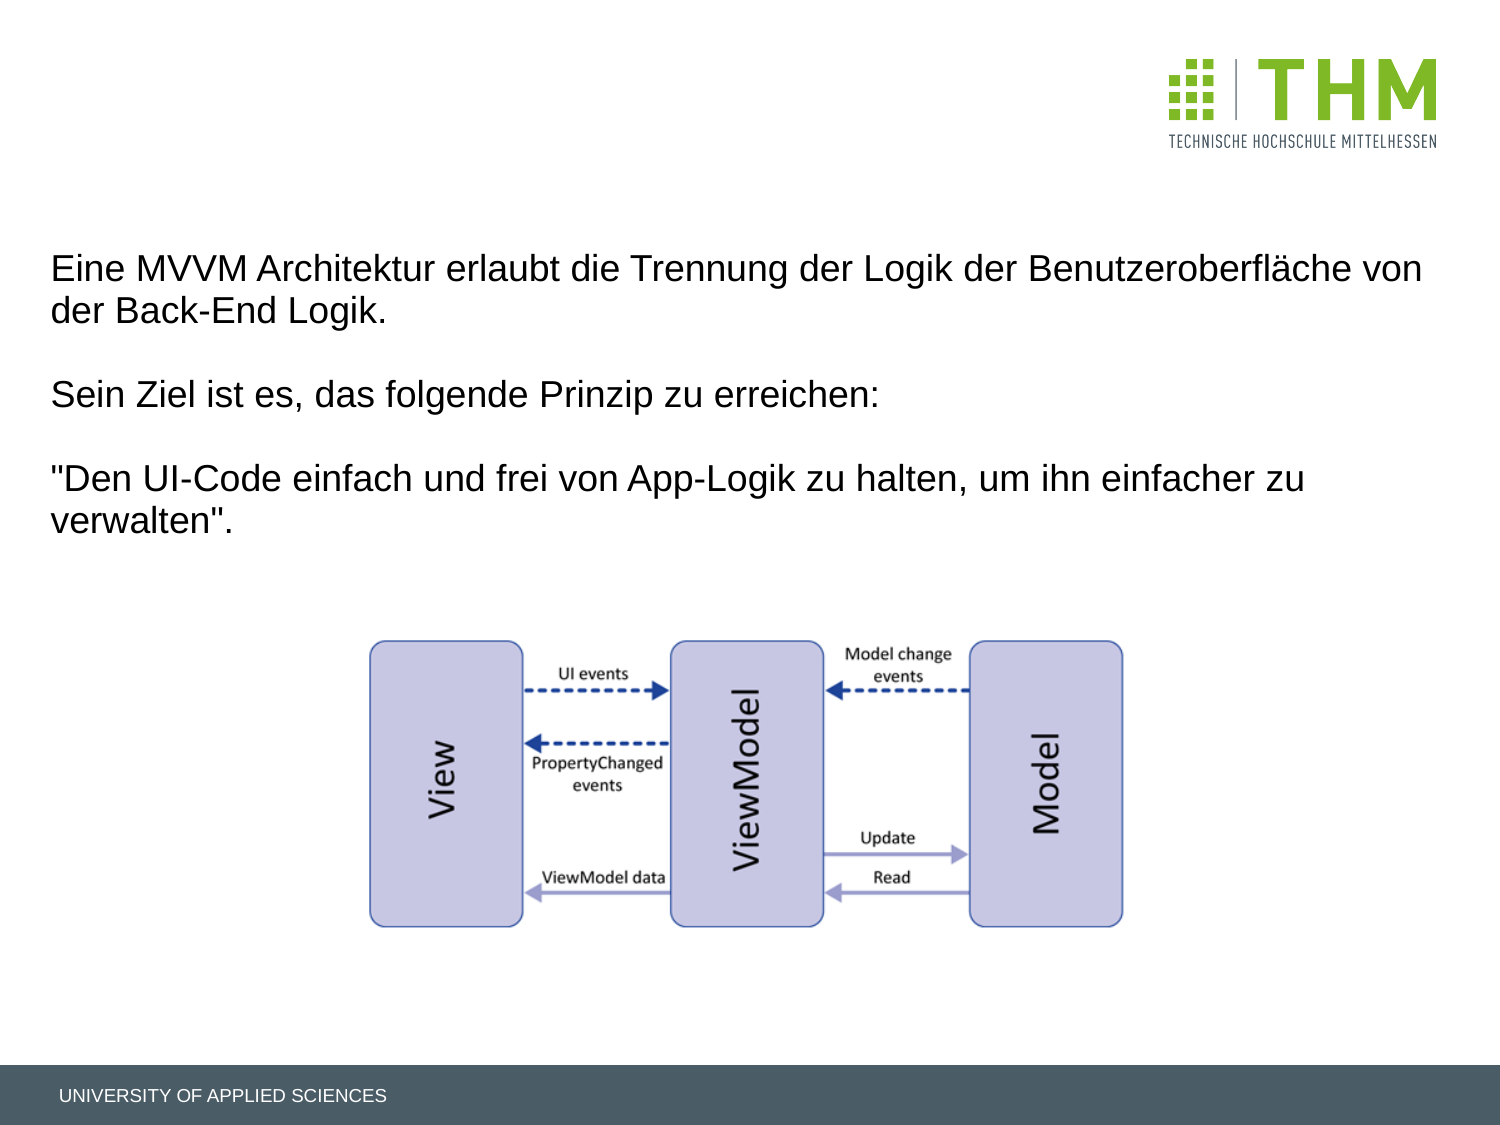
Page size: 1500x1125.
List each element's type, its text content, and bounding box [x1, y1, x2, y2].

text_box Eine MVVM Architektur erlaubt die Trennung der Logik der Benutzeroberfläche von der Back-End Logik. Sein Ziel ist es, das folgende Prinzip zu erreichen: "Den UI-Code einfach und frei von App-Logik zu halten, um ihn einfacher zu verwalten". [35, 239, 1456, 549]
picture [1169, 59, 1436, 148]
picture [367, 638, 1126, 931]
